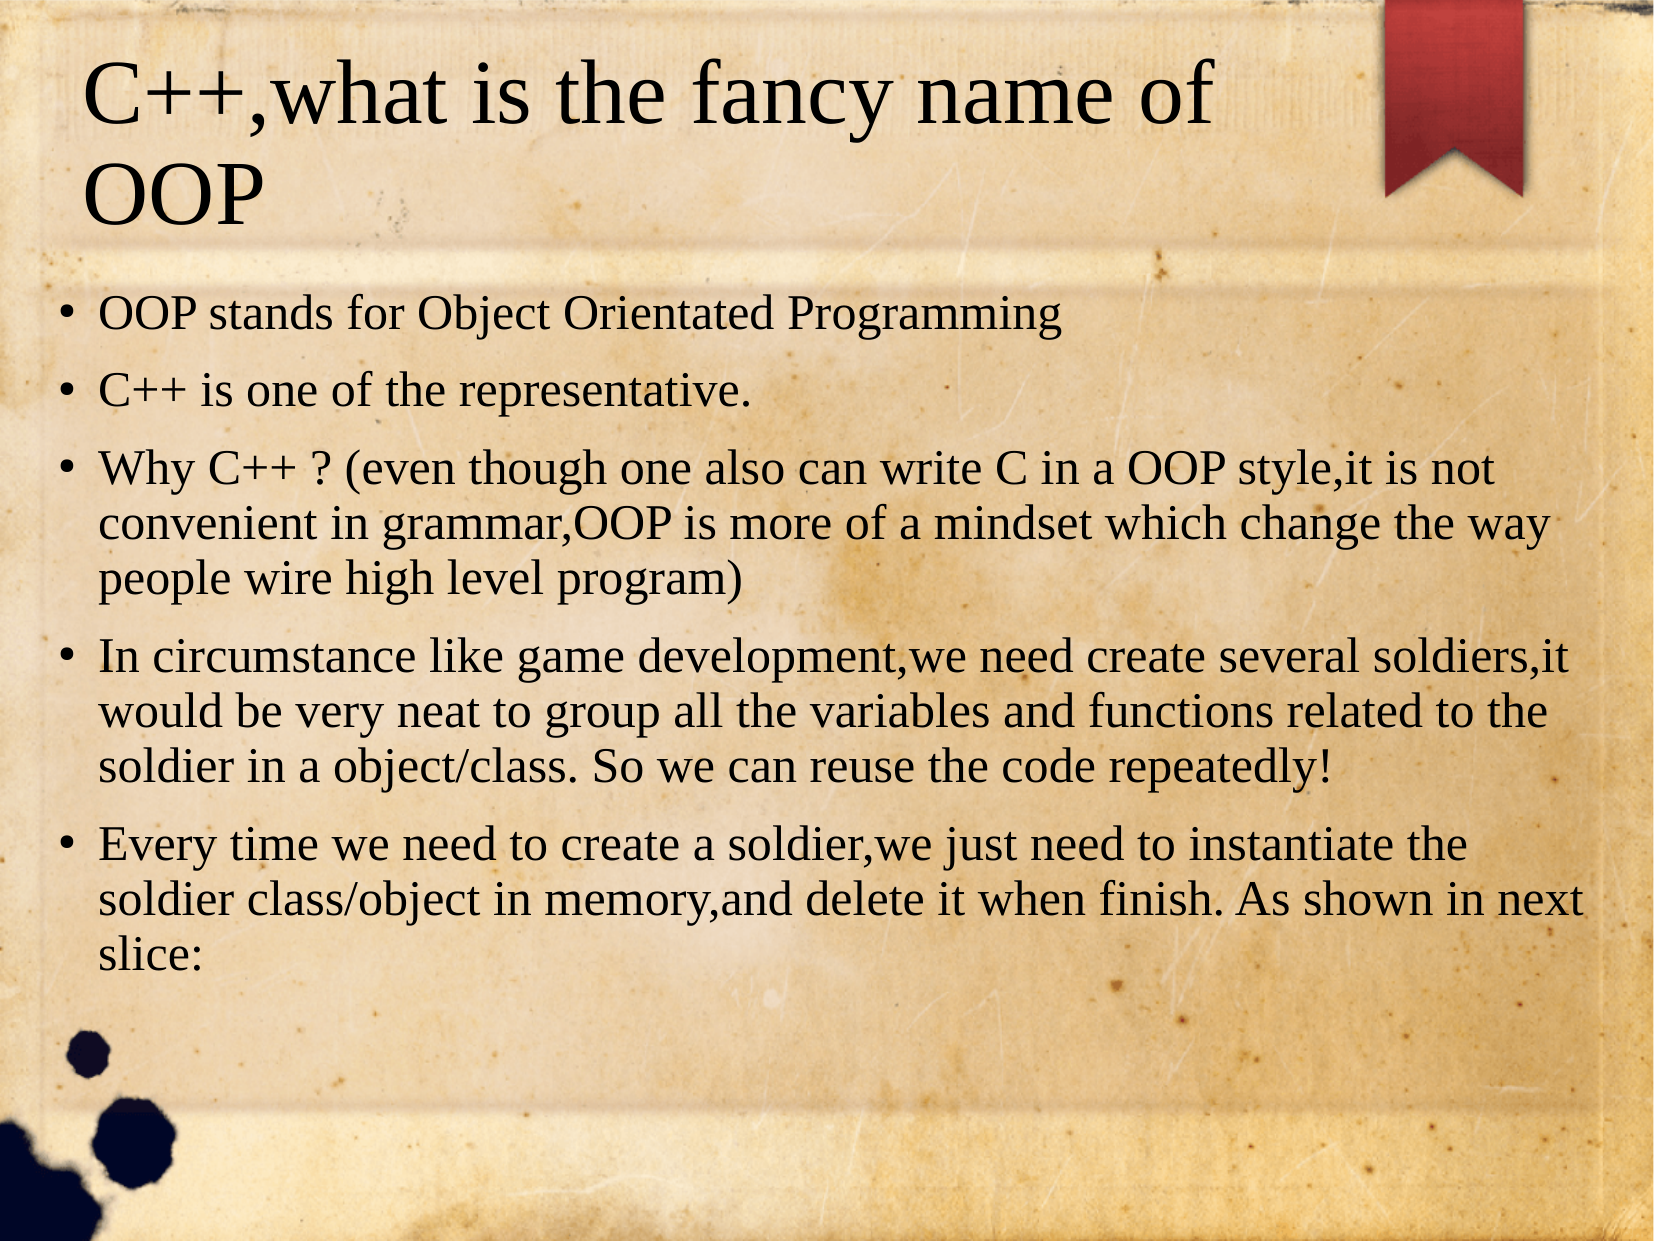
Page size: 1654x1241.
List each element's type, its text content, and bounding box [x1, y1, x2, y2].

title C++,what is the fancy name of OOP [82, 41, 1347, 245]
list OOP stands for Object Orientated Programming C++ is one of the representative. Why C++ ? (even though one also can write C in a OOP style,it is not convenient in grammar,OOP is more of a mindset which change the way people wire high level program) In circumstance like game development,we need create several soldiers,it would be very neat to group all the variables and functions related to the soldier in a object/class. So we can reuse the code repeatedly! Every time we need to create a soldier,we just need to instantiate the soldier class/object in memory,and delete it when finish. As shown in next slice: [45, 285, 1606, 1021]
picture [0, 0, 1654, 1241]
